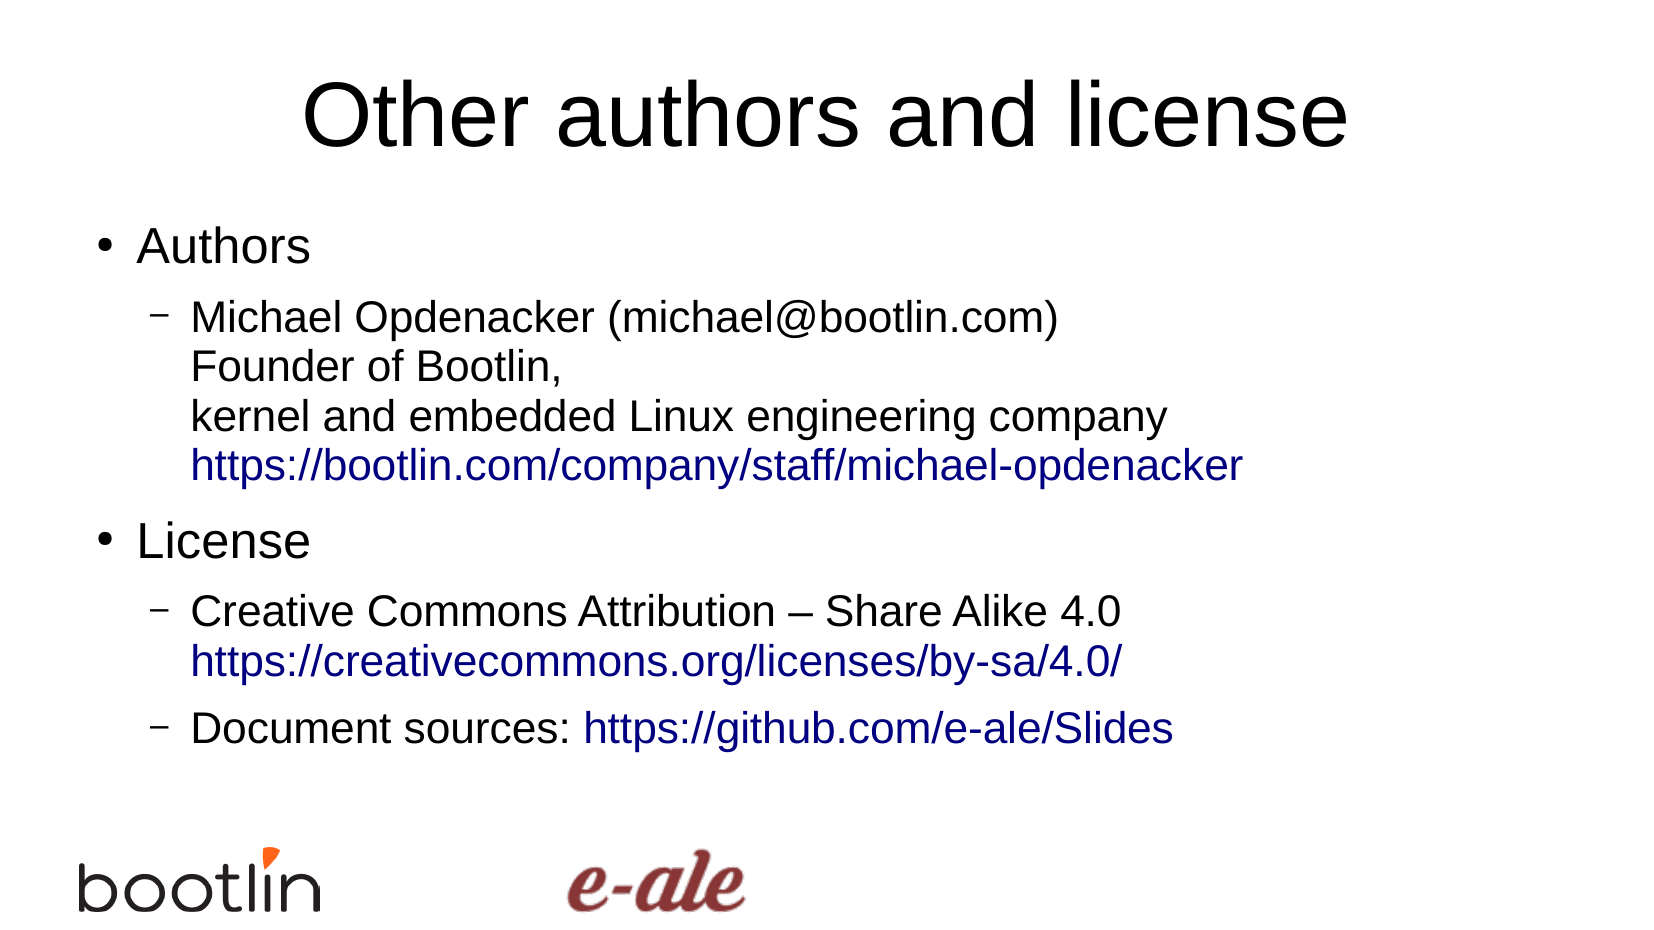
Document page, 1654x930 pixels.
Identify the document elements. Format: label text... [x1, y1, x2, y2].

title Other authors and license [82, 36, 1571, 193]
picture [565, 847, 749, 915]
picture [79, 847, 320, 912]
list Authors Michael Opdenacker (michael@bootlin.com) Founder of Bootlin, kernel and embedded Linux engineering company https://bootlin.com/company/staff/michael-opdenacker License Creative Commons Attribution – Share Alike 4.0 https://creativecommons.org/licenses/by-sa/4.0/ Document sources: https://github.com/e-ale/Slides [82, 217, 1571, 757]
